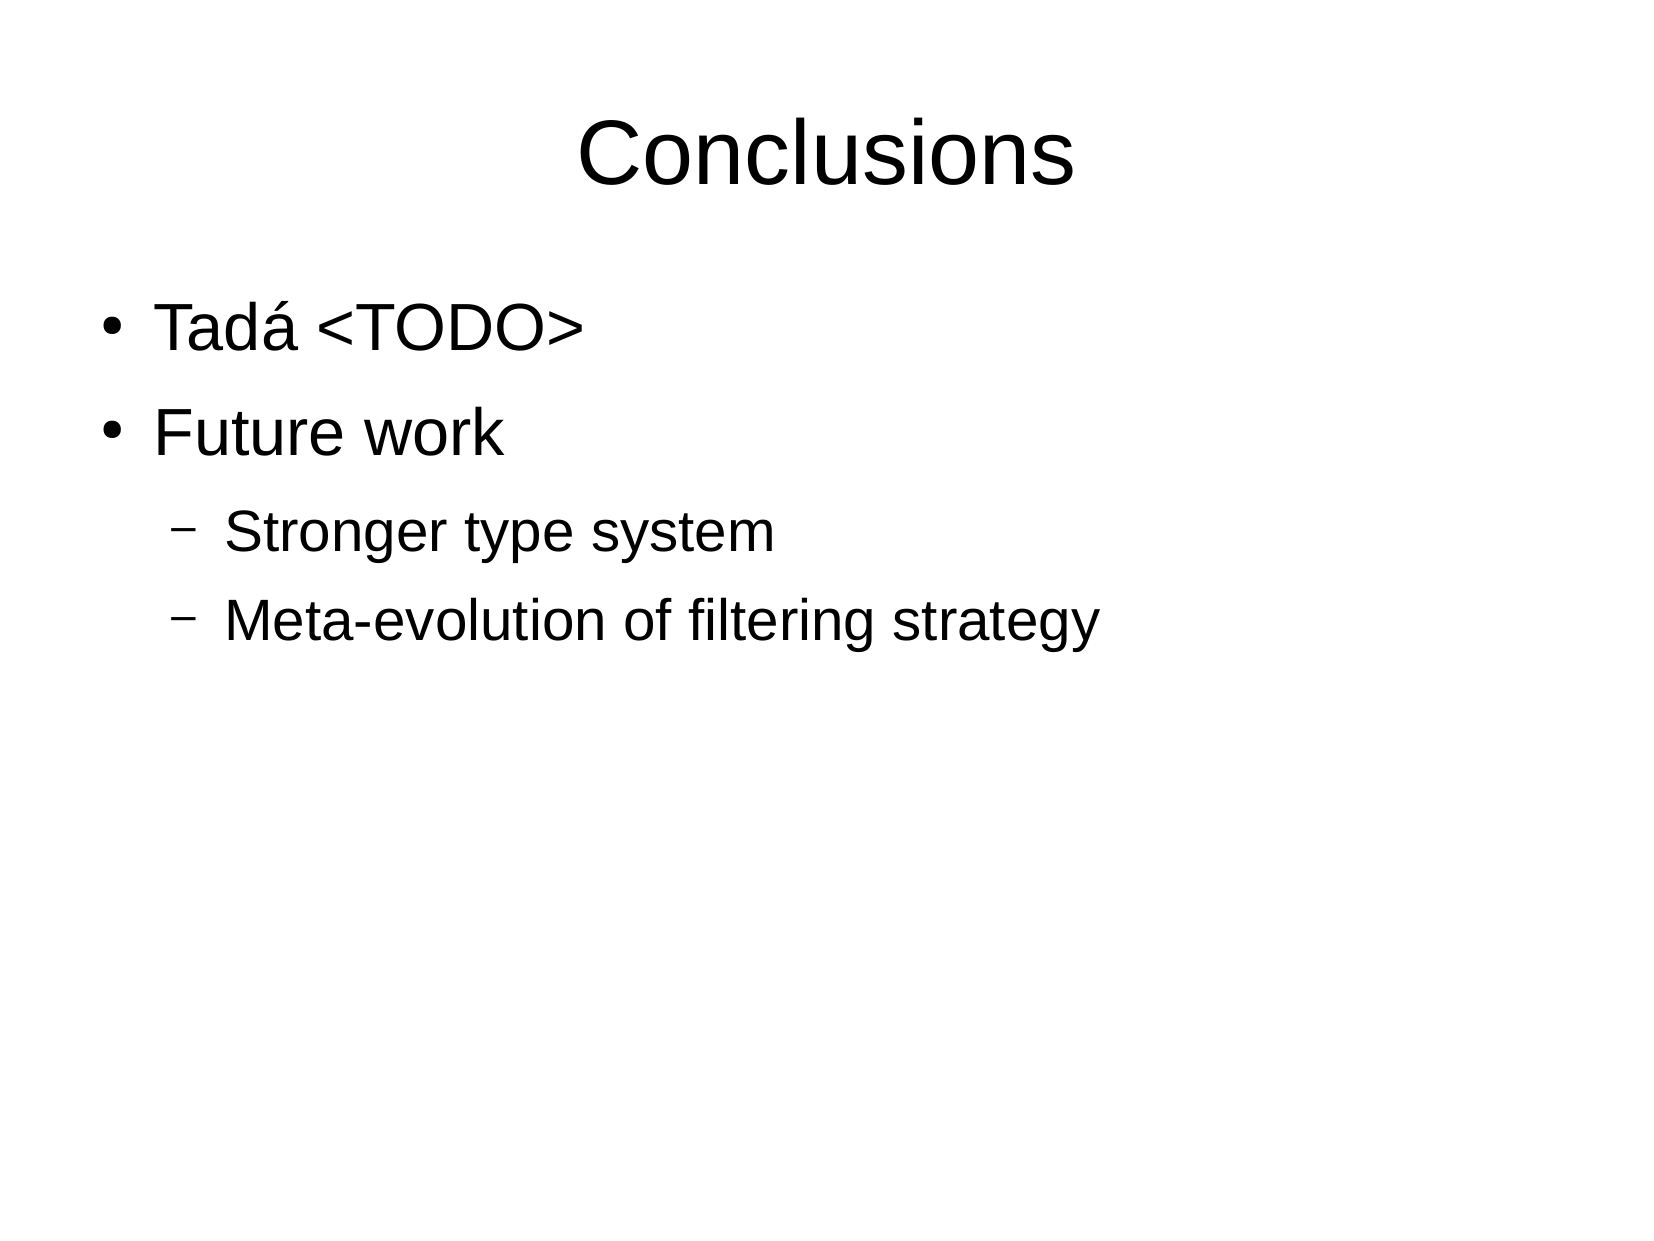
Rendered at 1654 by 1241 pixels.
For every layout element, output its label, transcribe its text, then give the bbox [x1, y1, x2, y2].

list Tadá <TODO> Future work Stronger type system Meta-evolution of filtering strategy [82, 290, 1538, 1010]
title Conclusions [82, 49, 1571, 257]
